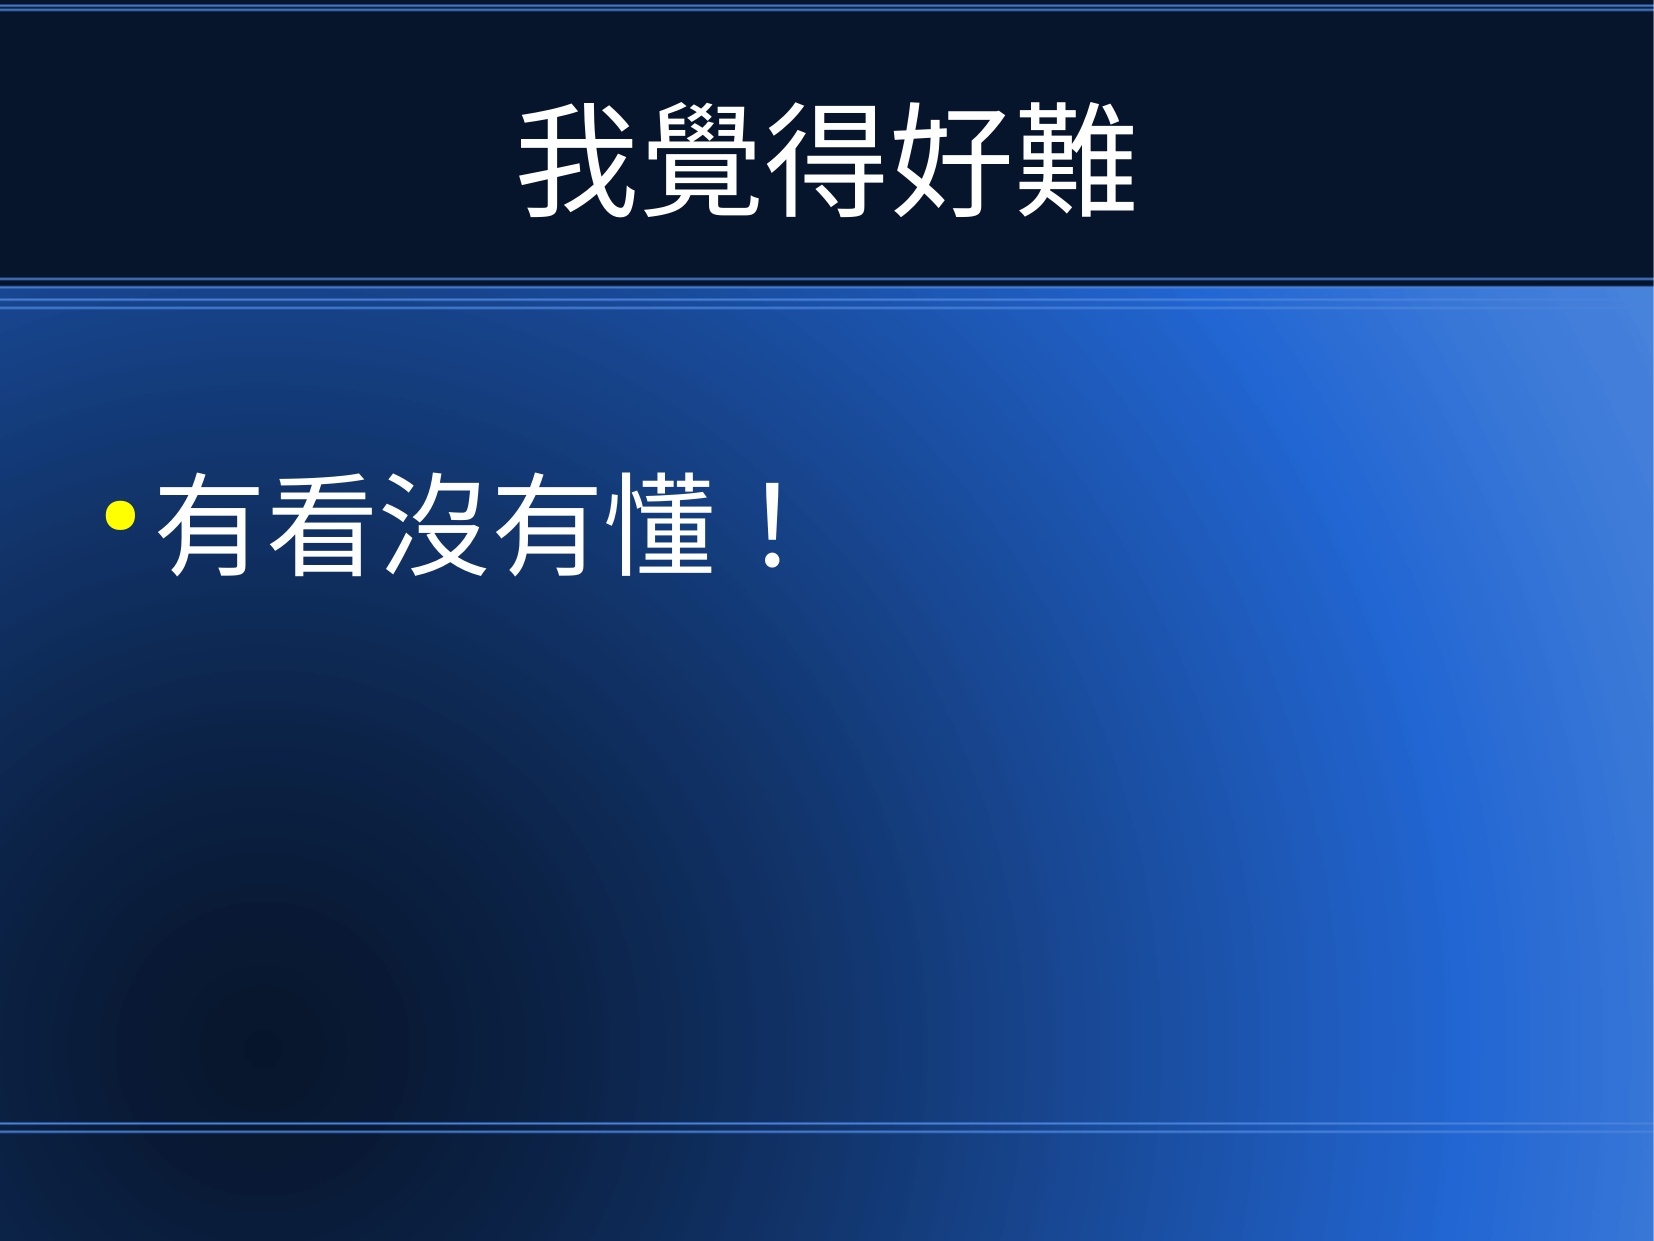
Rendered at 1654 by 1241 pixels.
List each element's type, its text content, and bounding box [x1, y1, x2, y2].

list 有看沒有懂！ [82, 355, 1571, 1241]
title 我覺得好難 [82, 49, 1571, 257]
picture [0, 0, 1654, 1241]
